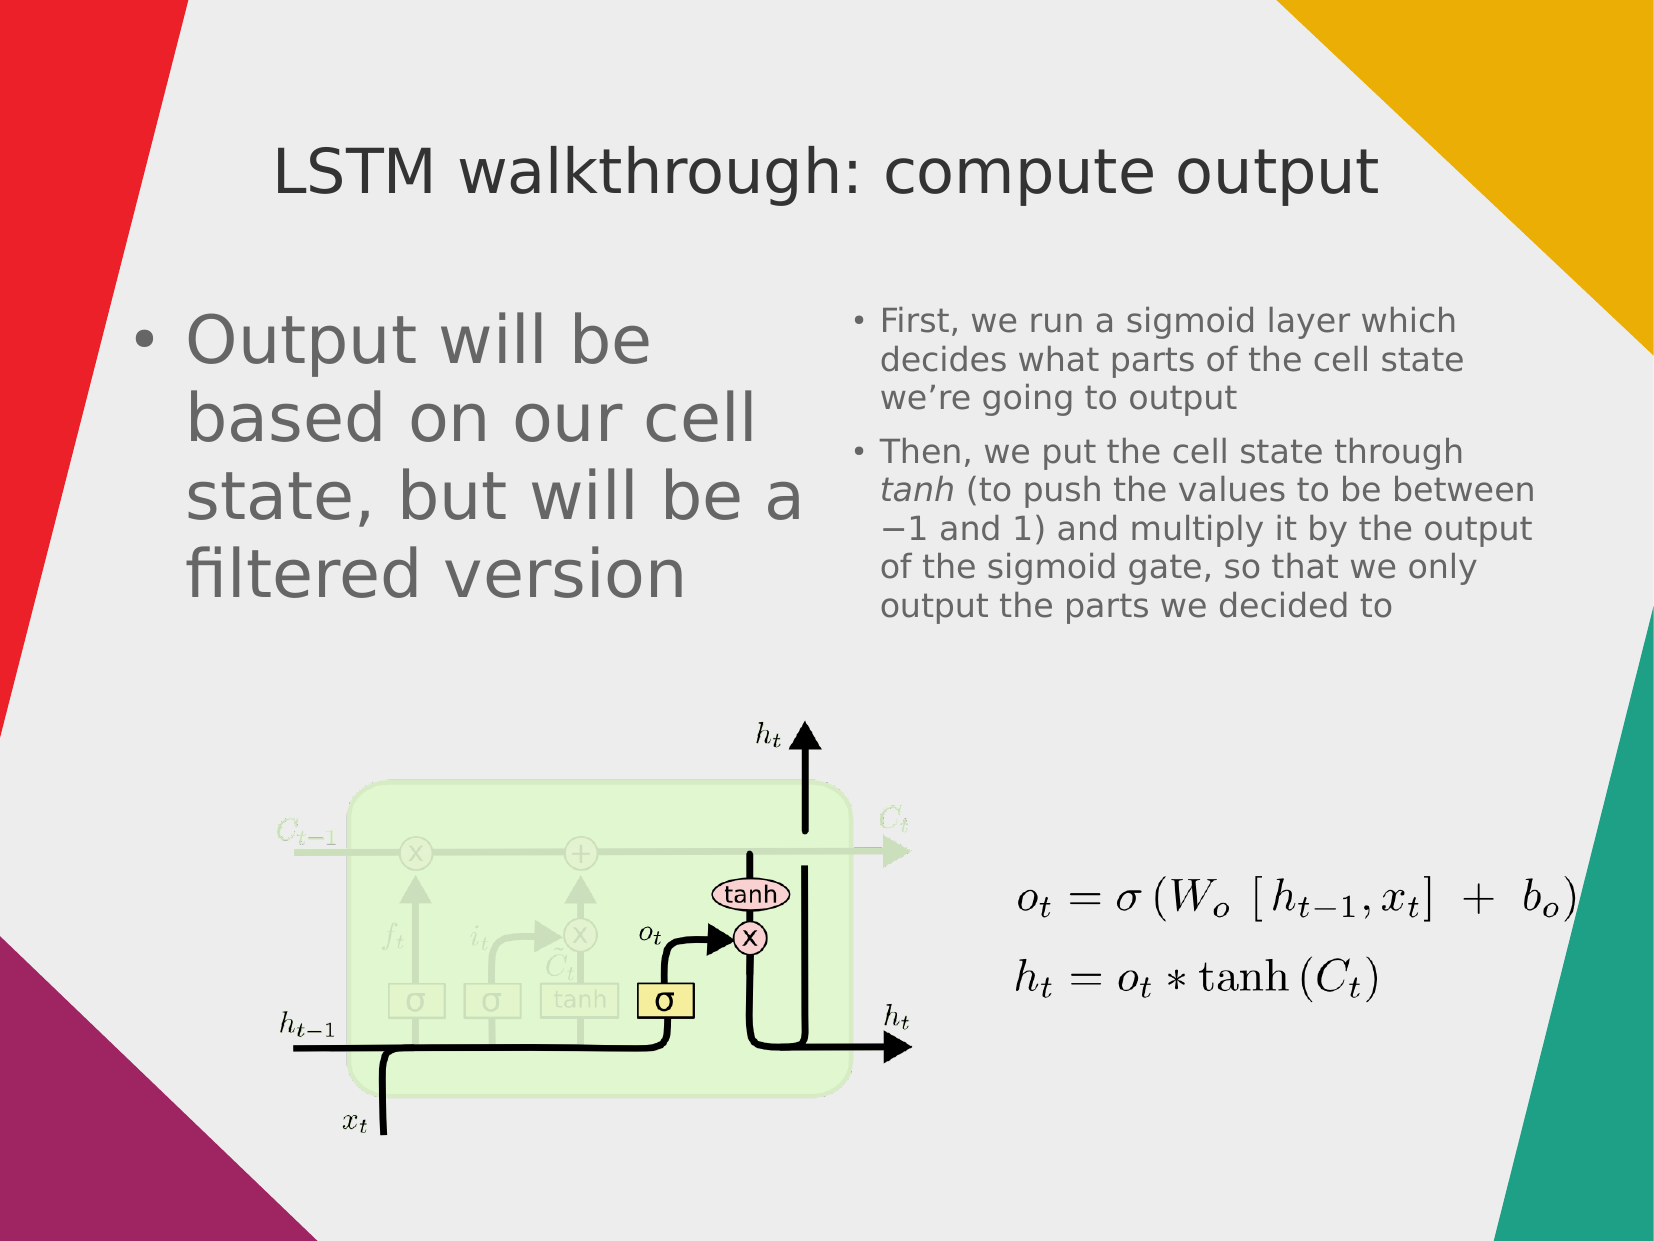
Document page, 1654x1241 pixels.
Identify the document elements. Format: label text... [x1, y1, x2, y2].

title LSTM walkthrough: compute output [114, 73, 1539, 271]
picture [259, 708, 1654, 1140]
list First, we run a sigmoid layer which decides what parts of the cell state we’re going to output Then, we put the cell state through tanh (to push the values to be between −1 and 1) and multiply it by the output of the sigmoid gate, so that we only output the parts we decided to [844, 302, 1540, 651]
list Output will be based on our cell state, but will be a filtered version [114, 302, 810, 651]
